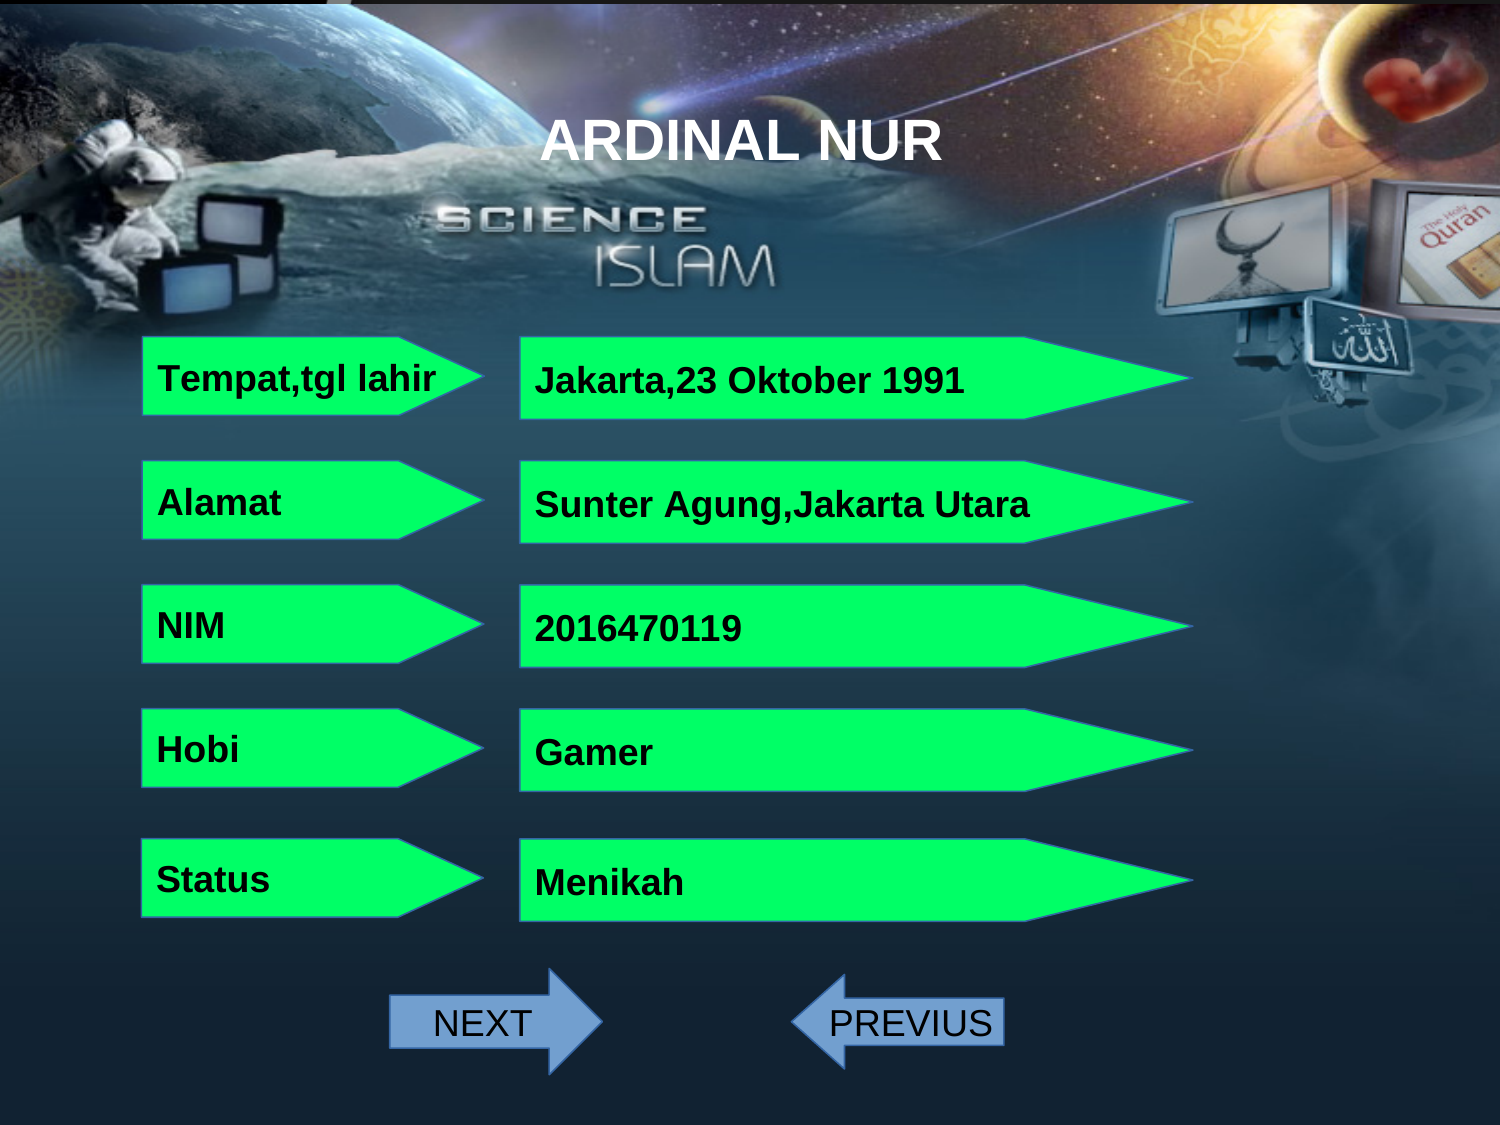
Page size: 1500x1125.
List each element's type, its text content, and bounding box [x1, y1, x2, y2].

text_box NIM [141, 584, 484, 664]
text_box PREVIUS [791, 974, 1004, 1070]
text_box ARDINAL NUR [514, 94, 969, 180]
text_box Status [141, 838, 484, 918]
picture [0, 0, 1500, 1125]
text_box Gamer [519, 708, 1193, 792]
text_box Menikah [519, 838, 1193, 922]
text_box Hobi [141, 708, 484, 788]
text_box Alamat [142, 460, 485, 540]
text_box Jakarta,23 Oktober 1991 [519, 336, 1193, 420]
text_box NEXT [389, 968, 603, 1075]
text_box Sunter Agung,Jakarta Utara [519, 460, 1193, 544]
text_box Tempat,tgl lahir [142, 336, 485, 416]
text_box 2016470119 [519, 584, 1193, 668]
